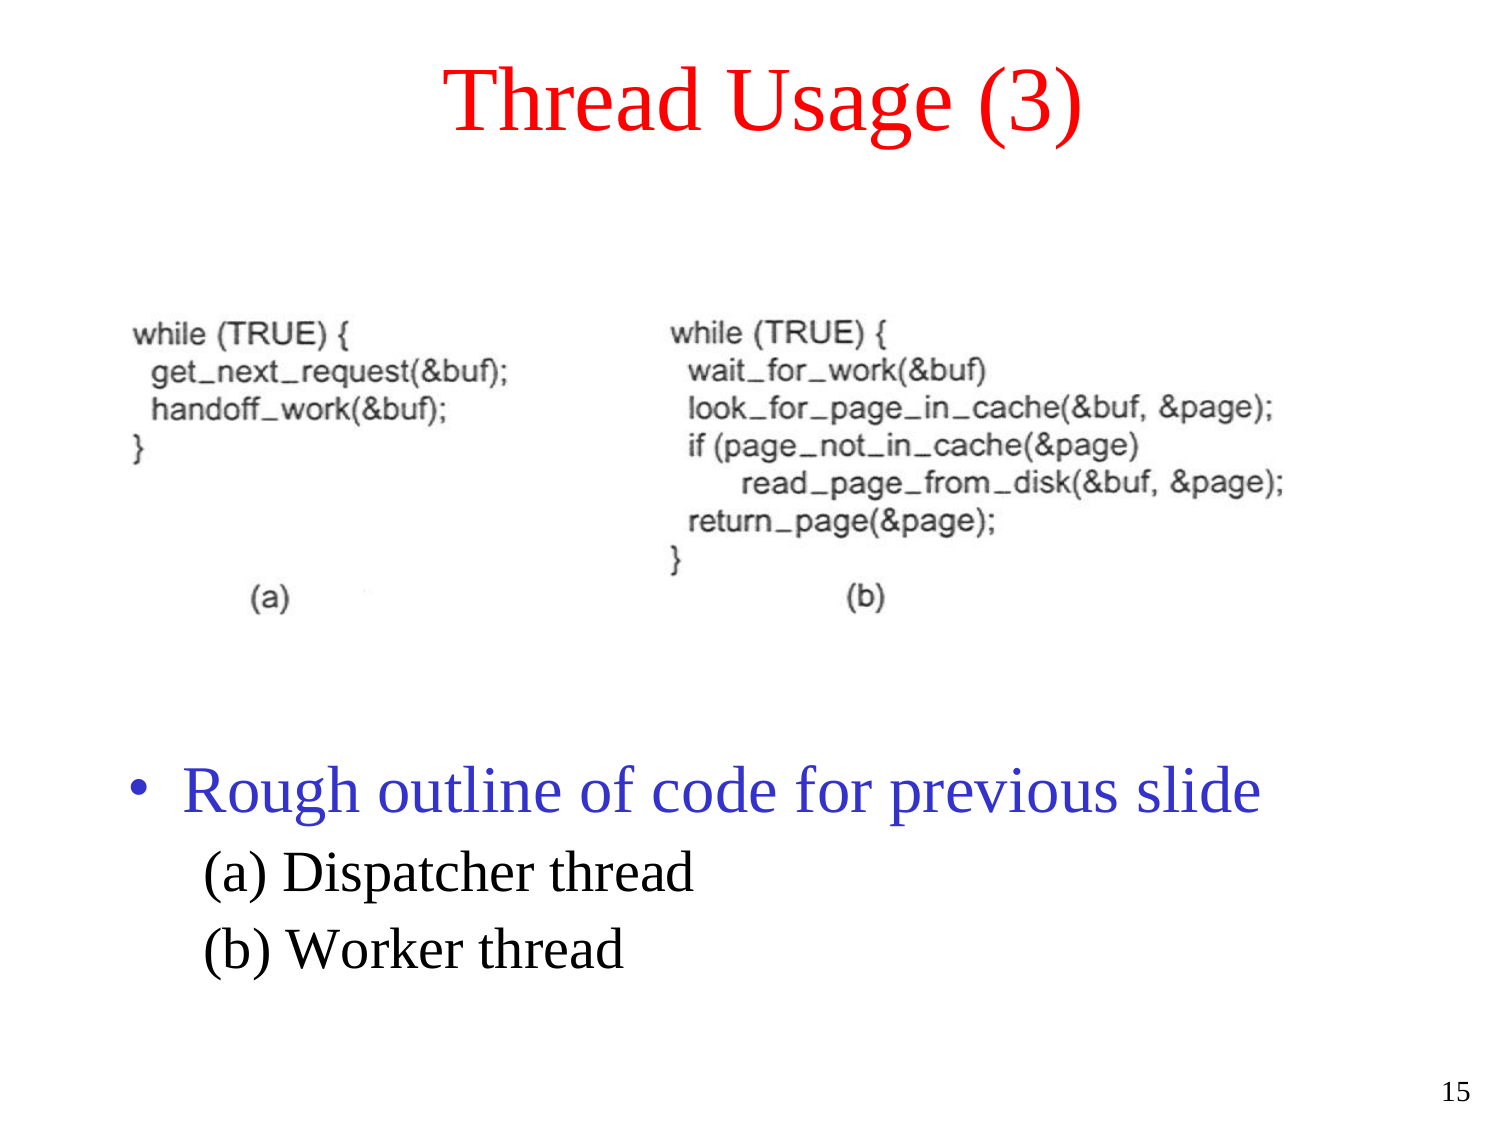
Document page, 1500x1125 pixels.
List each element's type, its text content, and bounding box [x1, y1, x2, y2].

text_box Thread Usage (3) [126, 0, 1402, 188]
text_box Rough outline of code for previous slide (a) Dispatcher thread (b) Worker thread [112, 746, 1388, 1001]
picture [107, 292, 1328, 618]
text_box <number> [1404, 1064, 1486, 1125]
